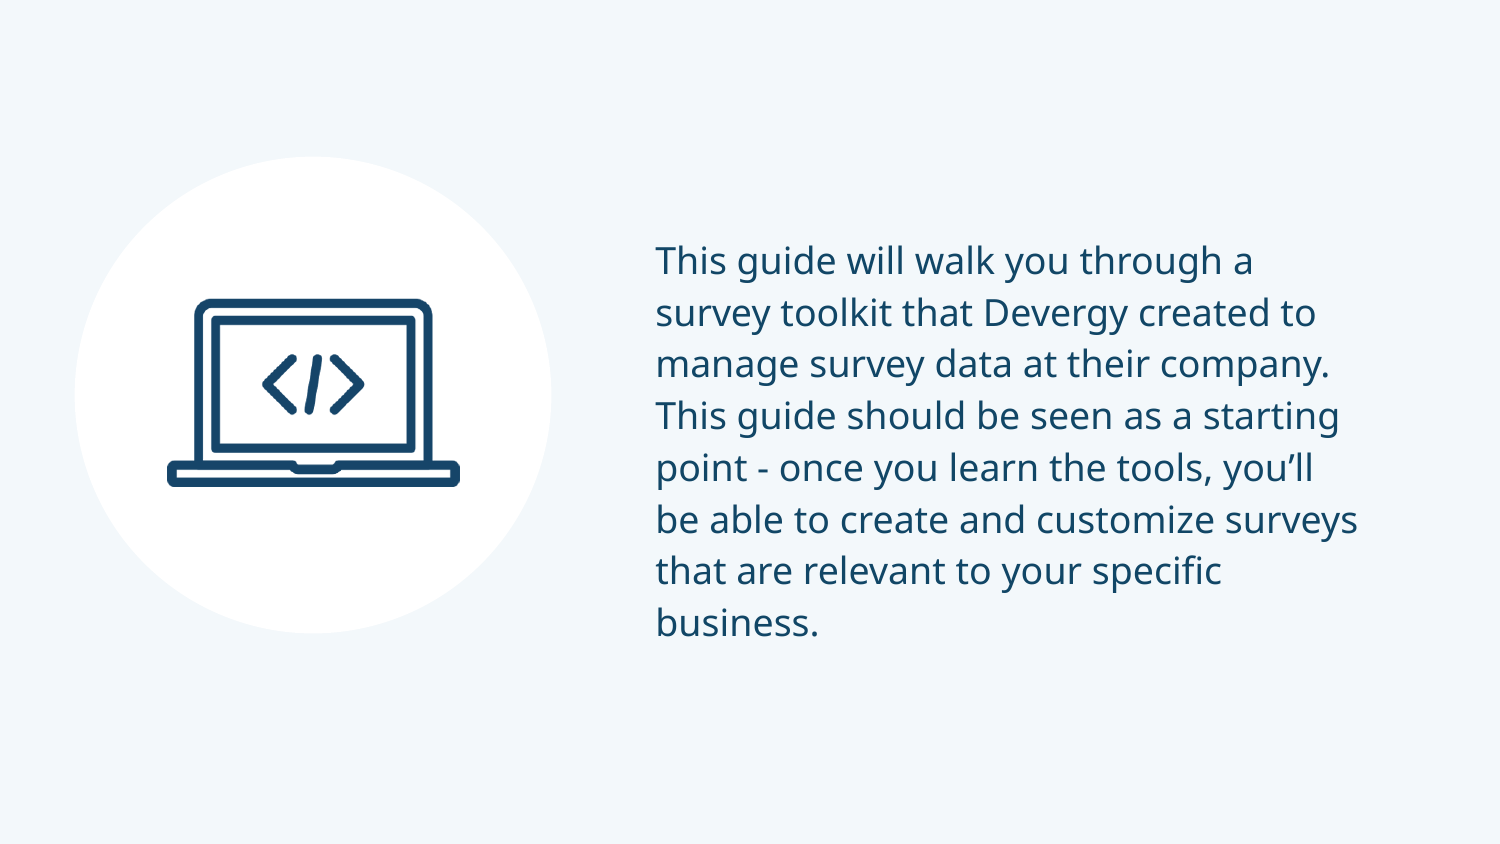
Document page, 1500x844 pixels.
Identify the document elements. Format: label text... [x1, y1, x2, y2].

title This guide will walk you through a survey toolkit that Devergy created to manage survey data at their company. This guide should be seen as a starting point - once you learn the tools, you’ll be able to create and customize surveys that are relevant to your specific business. [640, 215, 1383, 460]
picture [163, 296, 463, 489]
text_box [74, 156, 552, 634]
